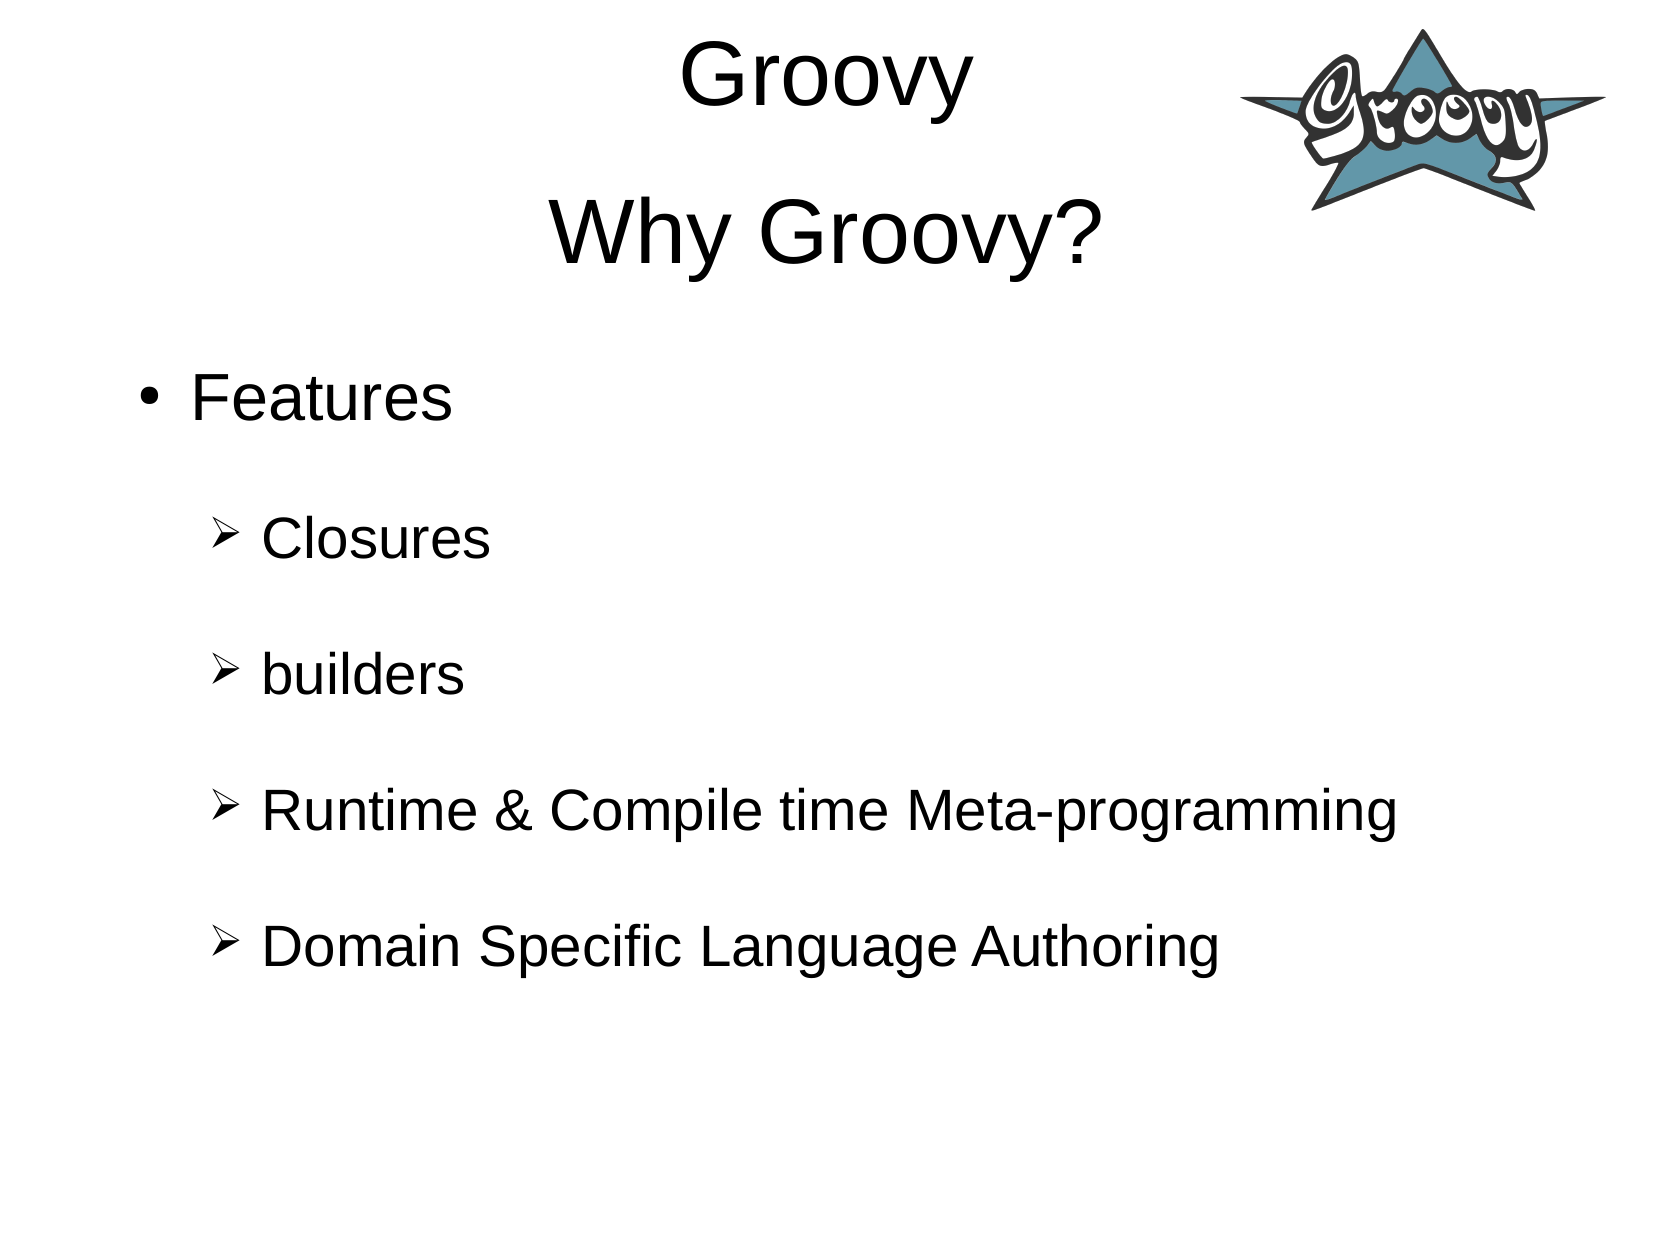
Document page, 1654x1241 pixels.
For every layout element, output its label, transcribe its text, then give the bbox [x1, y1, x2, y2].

picture [1240, 29, 1606, 211]
title Groovy Why Groovy? [82, 22, 1571, 284]
list Features Closures builders Runtime & Compile time Meta-programming Domain Specific Language Authoring [120, 360, 1571, 1036]
